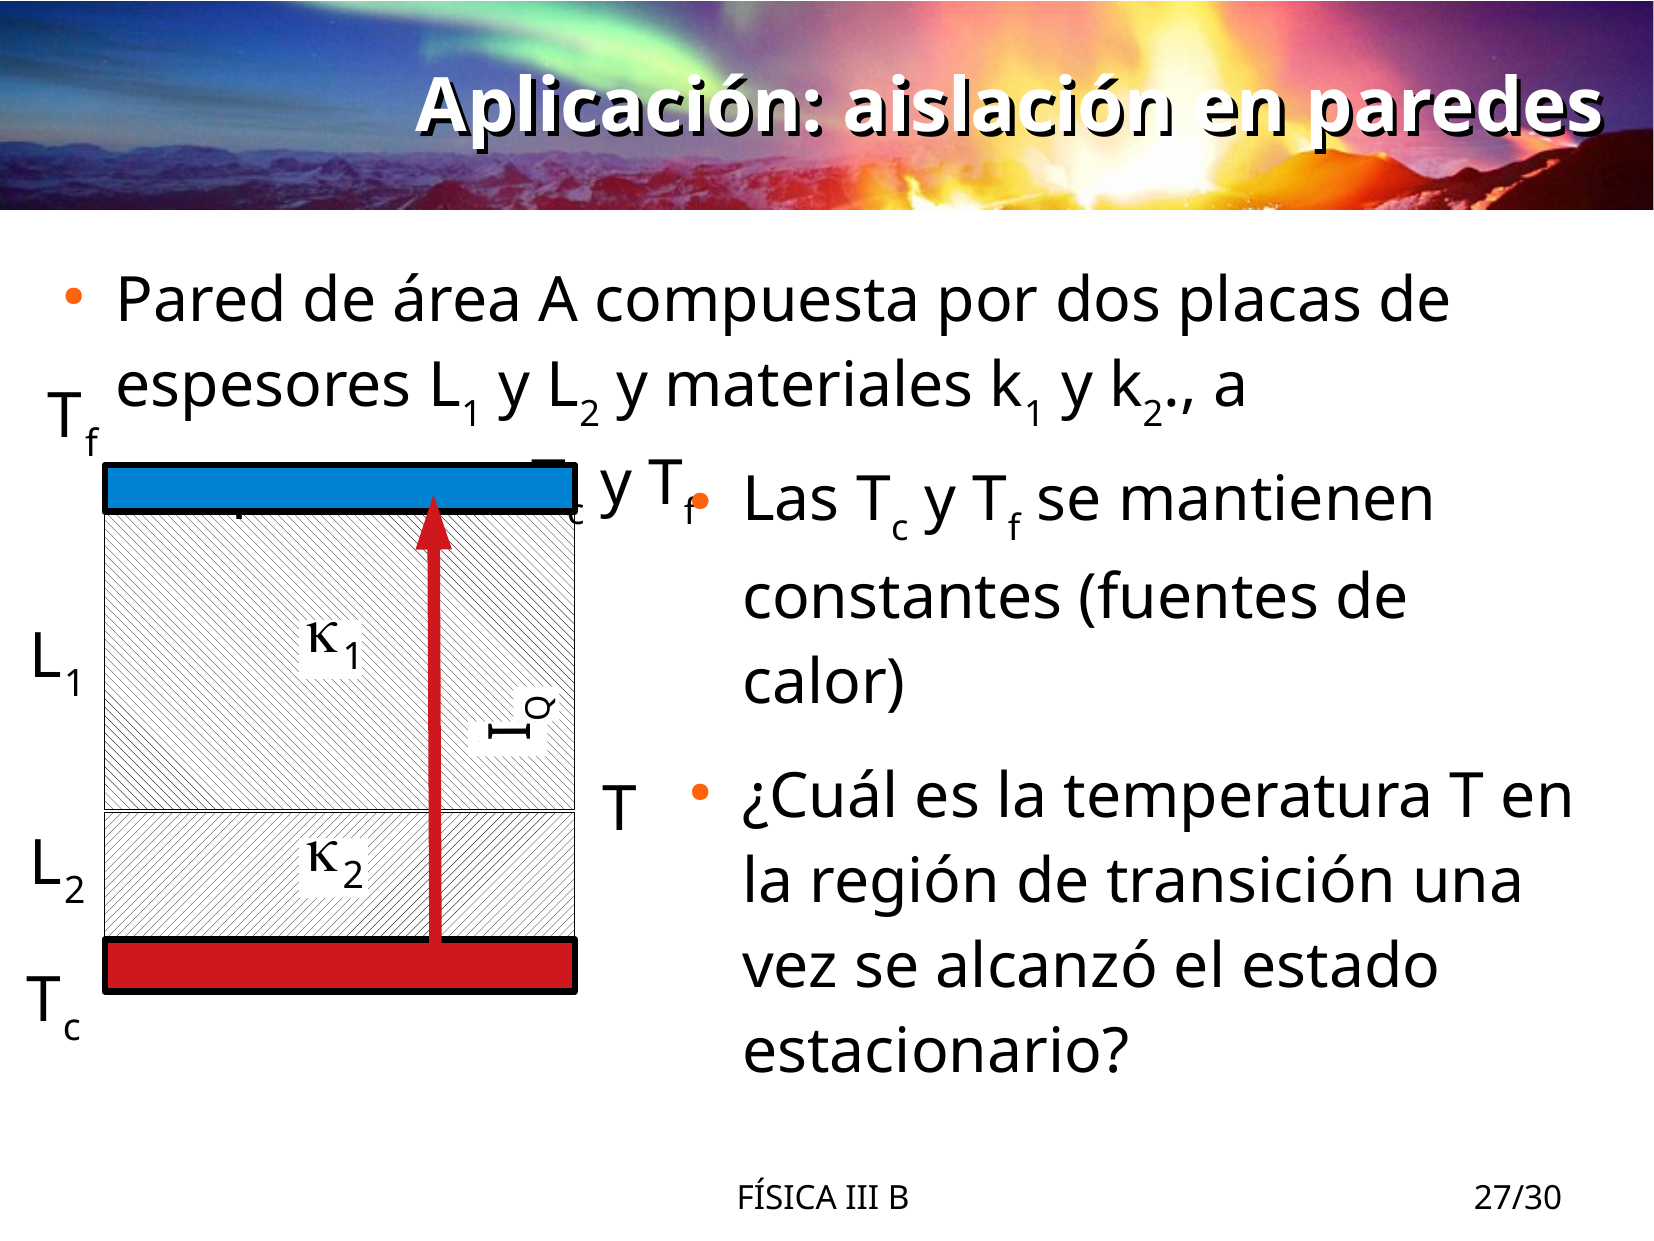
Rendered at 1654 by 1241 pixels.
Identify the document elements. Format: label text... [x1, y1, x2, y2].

chart [23, 617, 84, 706]
chart [19, 962, 88, 1050]
chart [23, 824, 90, 912]
picture [0, 1, 1654, 210]
text_box [104, 812, 575, 992]
chart [594, 770, 645, 847]
chart [298, 619, 363, 680]
list Las Tc y Tf se mantienen constantes (fuentes de calor) ¿Cuál es la temperatura T en la región de transición una vez se alcanzó el estado estacionario? [671, 453, 1580, 1146]
chart [39, 377, 105, 466]
title Aplicación: aislación en paredes [45, 15, 1606, 191]
list Pared de área A compuesta por dos placas de espesores L1 y L2 y materiales k1 y k2., a temperaturas Tc y Tf. [45, 255, 1606, 1156]
text_box [104, 465, 575, 810]
chart [298, 838, 368, 898]
